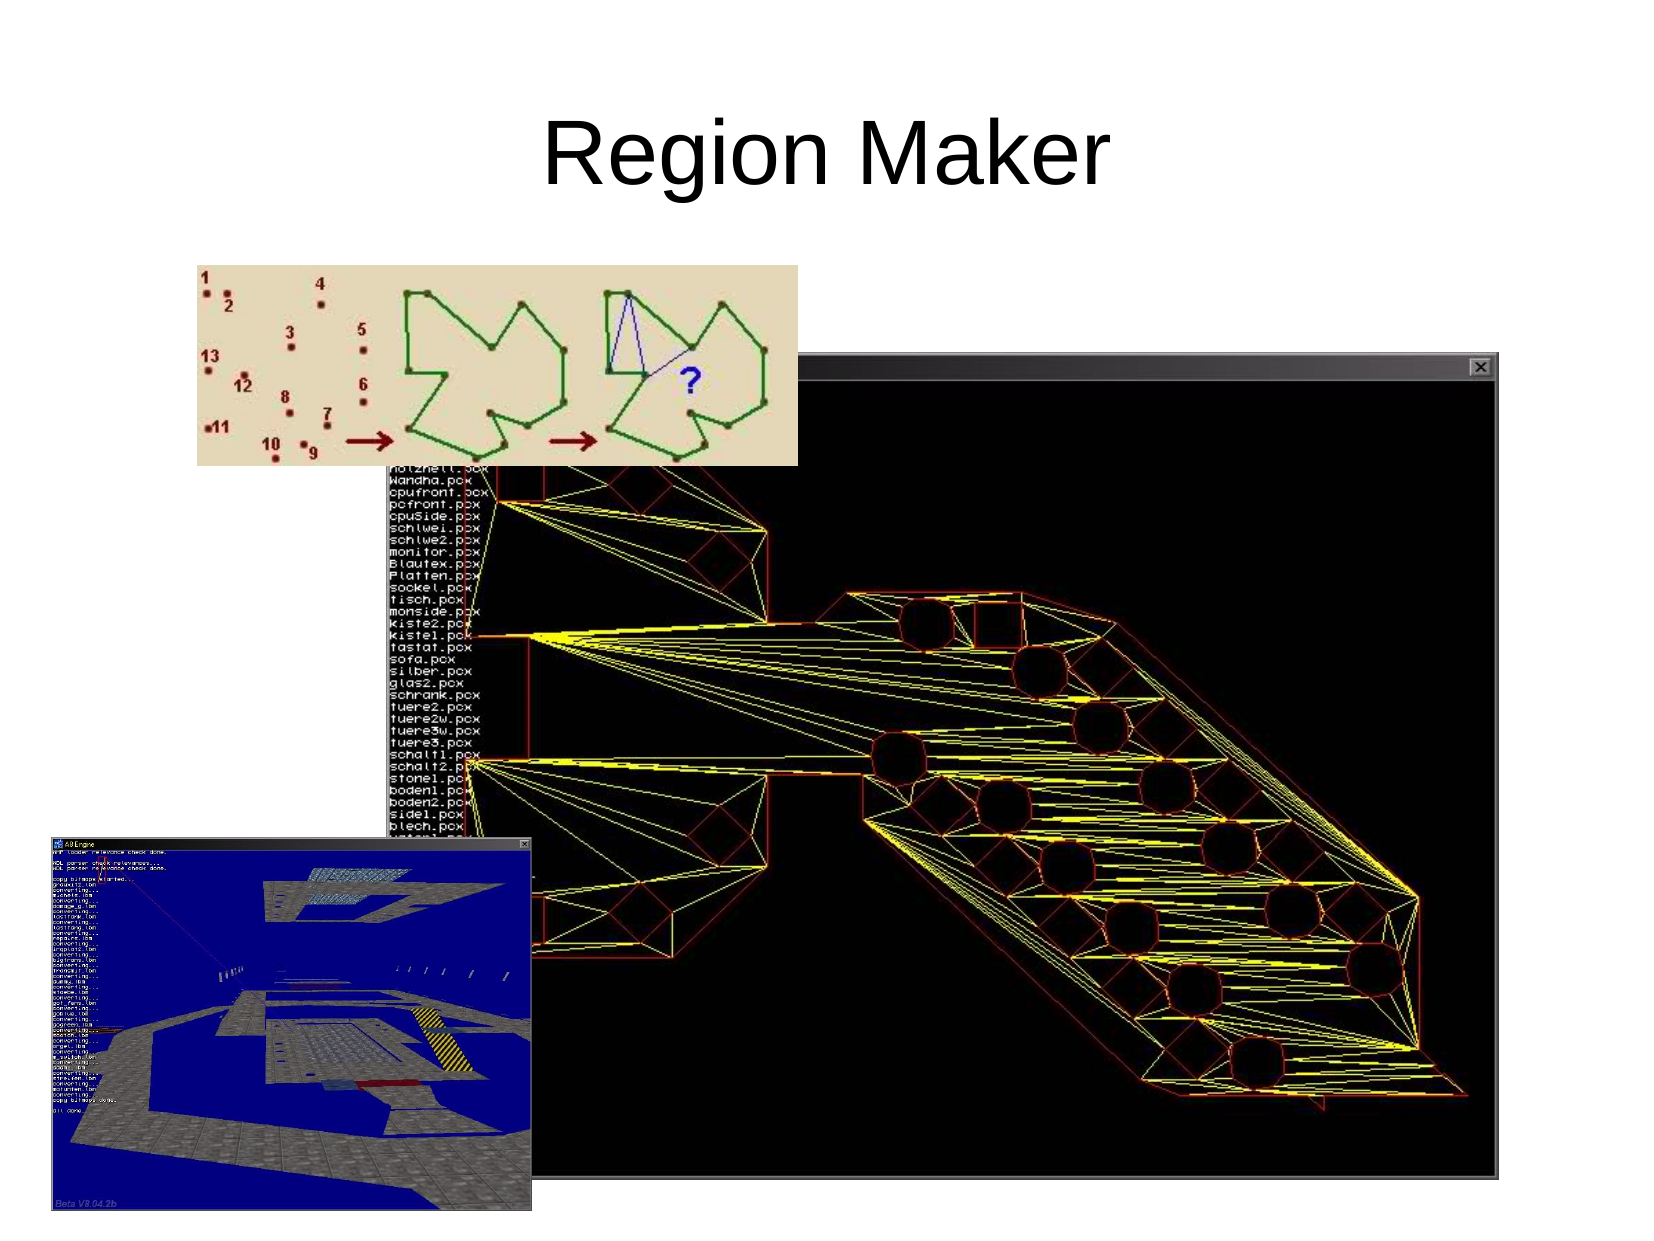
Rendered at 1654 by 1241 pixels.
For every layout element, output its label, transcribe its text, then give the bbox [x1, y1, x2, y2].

picture [51, 265, 1499, 1211]
title Region Maker [82, 49, 1571, 257]
